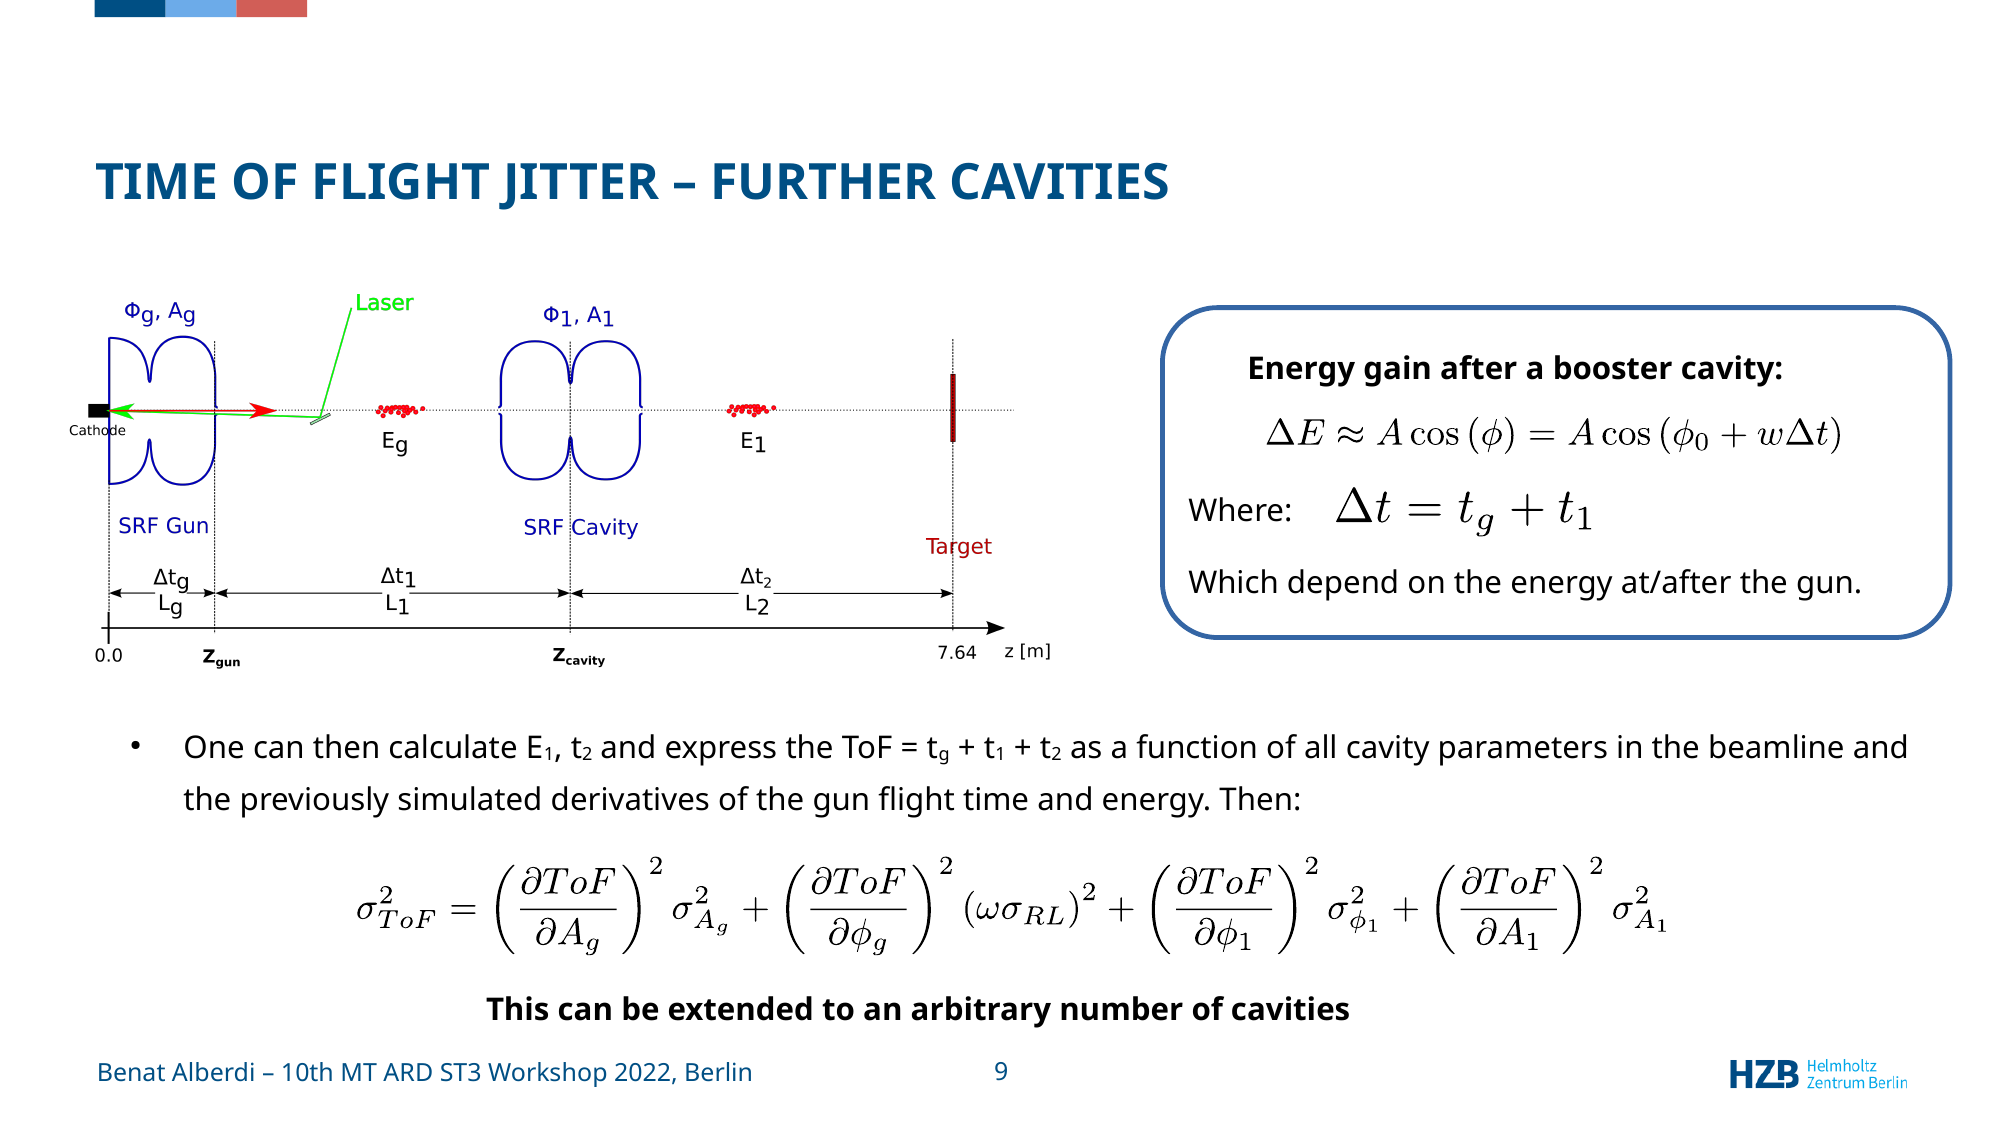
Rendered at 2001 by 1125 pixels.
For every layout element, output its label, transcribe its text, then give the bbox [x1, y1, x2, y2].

list Energy gain after a booster cavity: [1247, 333, 1948, 475]
title Time of flight jitter – further cavities [94, 137, 1388, 211]
list One can then calculate E1, t2 and express the ToF = tg + t1 + t2 as a function of all cavity parameters in the beamline and the previously simulated derivatives of the gun flight time and energy. Then: [112, 712, 1951, 865]
text_box [1336, 486, 1592, 537]
list This can be extended to an arbitrary number of cavities [486, 975, 1487, 1125]
picture [69, 294, 1051, 684]
list Where: Which depend on the energy at/after the gun. [1188, 475, 1948, 628]
text_box [357, 856, 1666, 956]
text_box [1162, 307, 1942, 638]
list Energy gain after a booster cavity: [1247, 628, 1948, 683]
text_box [1266, 416, 1840, 454]
